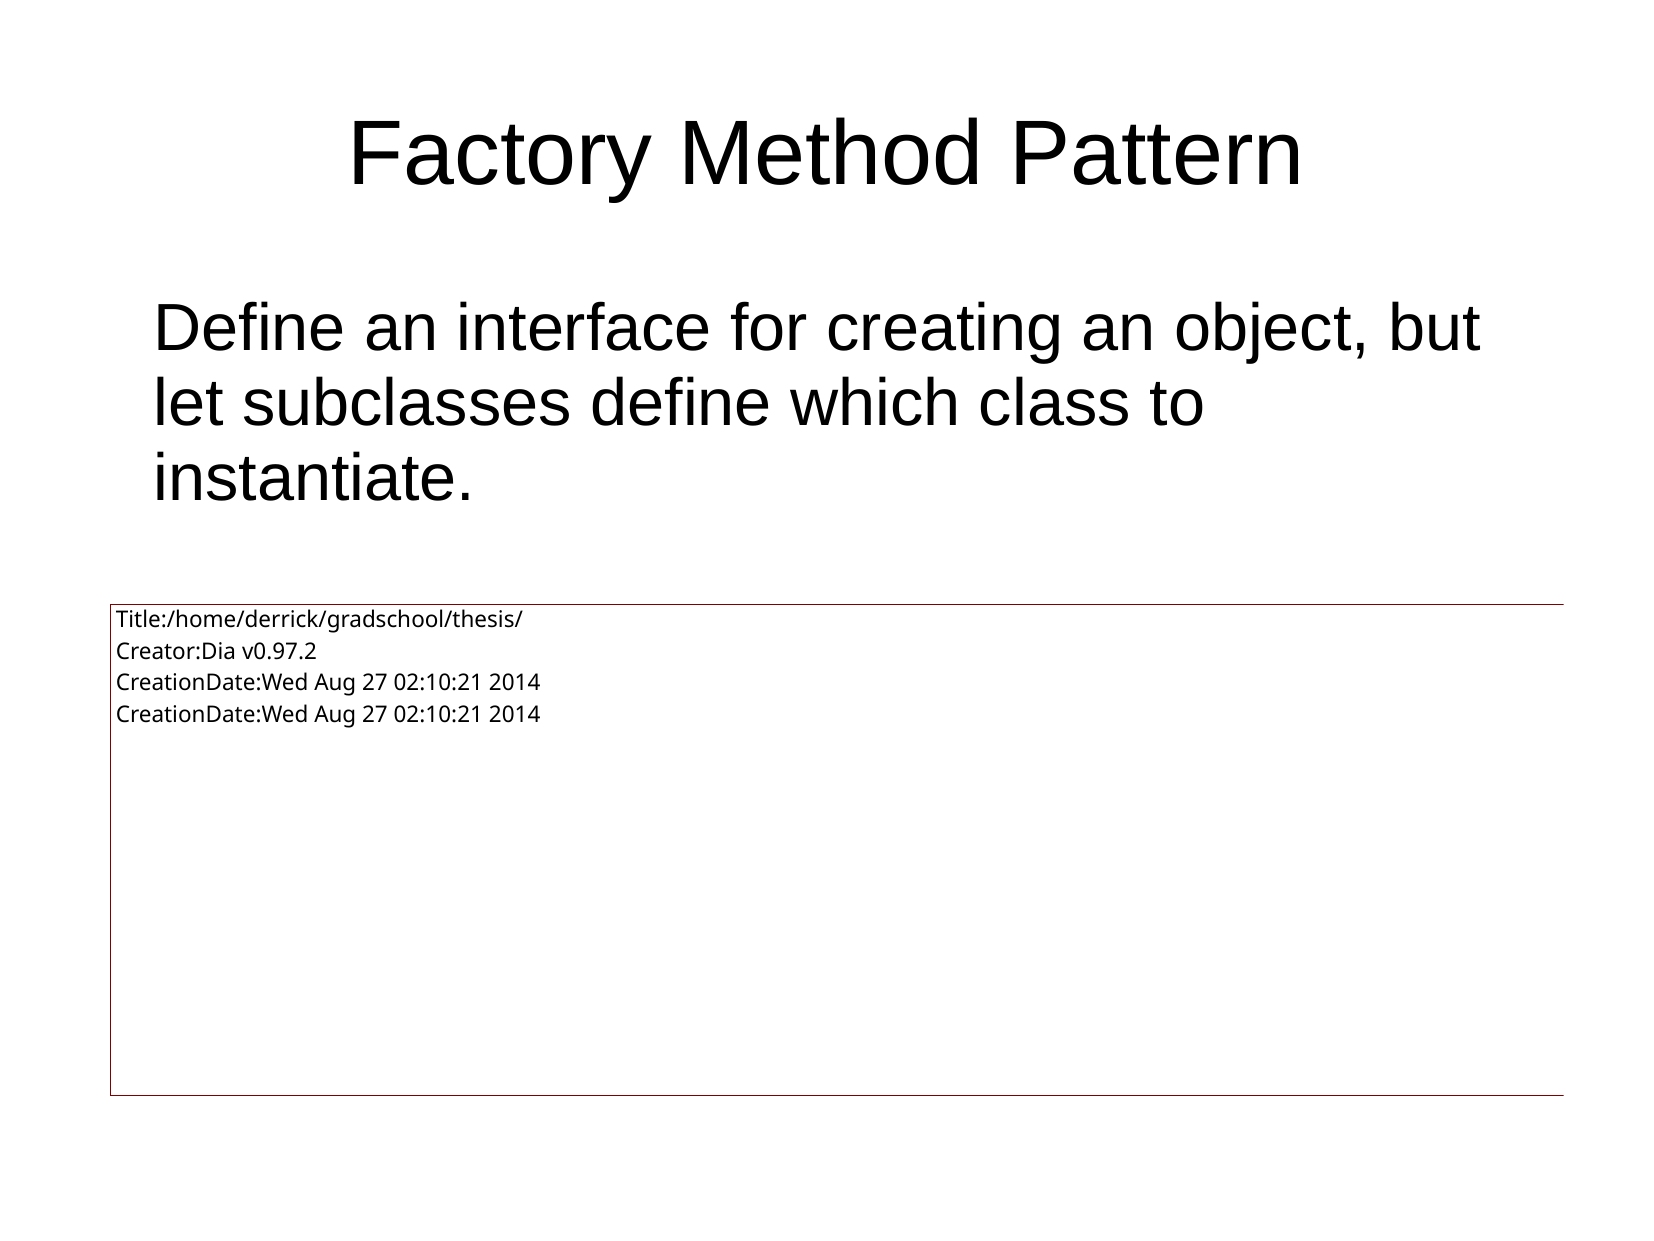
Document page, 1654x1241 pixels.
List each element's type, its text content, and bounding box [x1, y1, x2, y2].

title Factory Method Pattern [82, 49, 1571, 257]
list Define an interface for creating an object, but let subclasses define which class to instantiate. [82, 290, 1538, 571]
picture [108, 602, 1564, 1096]
